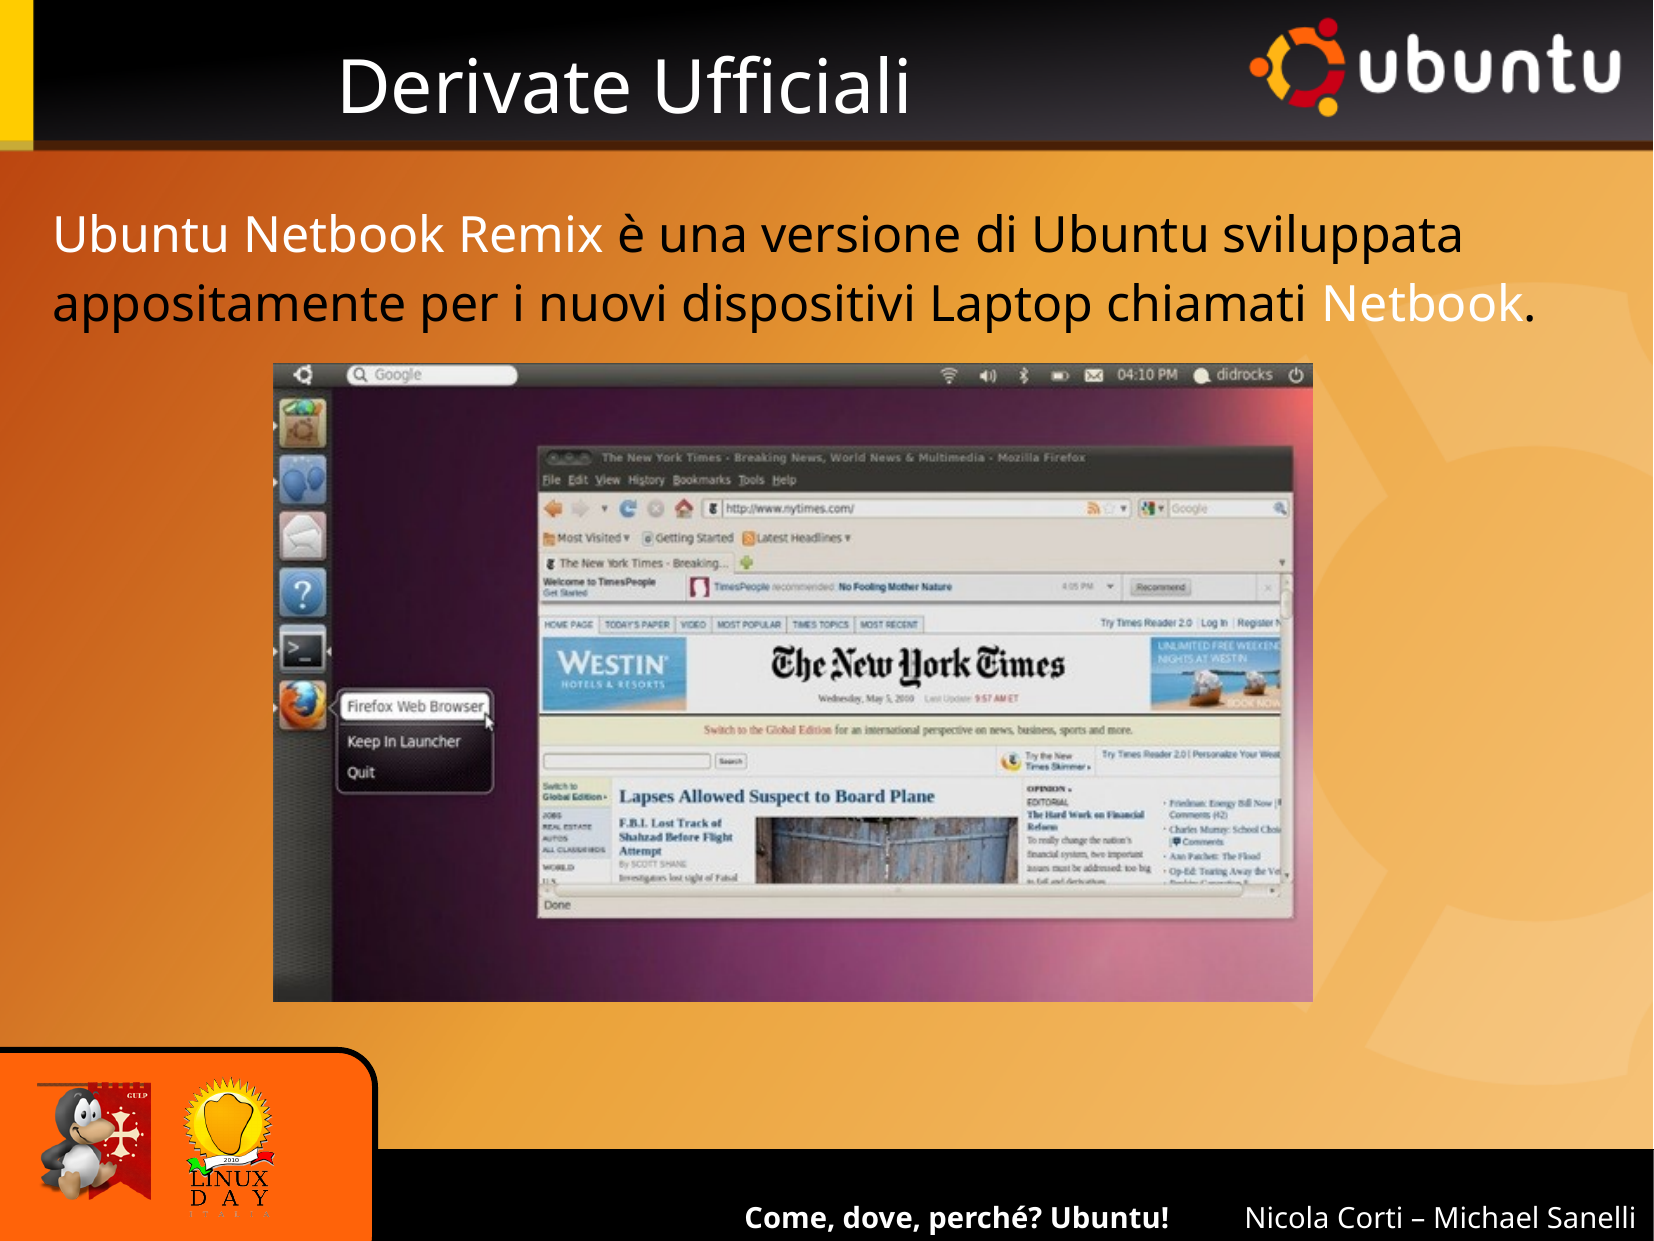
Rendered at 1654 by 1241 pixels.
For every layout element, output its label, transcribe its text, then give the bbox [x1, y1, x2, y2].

picture [37, 1082, 151, 1200]
title Derivate Ufficiali [49, 25, 1201, 143]
picture [0, 0, 1653, 1149]
picture [183, 1076, 275, 1217]
text_box Ubuntu Netbook Remix è una versione di Ubuntu sviluppata appositamente per i nuovi dispositivi Laptop chiamati Netbook. [37, 191, 1613, 319]
